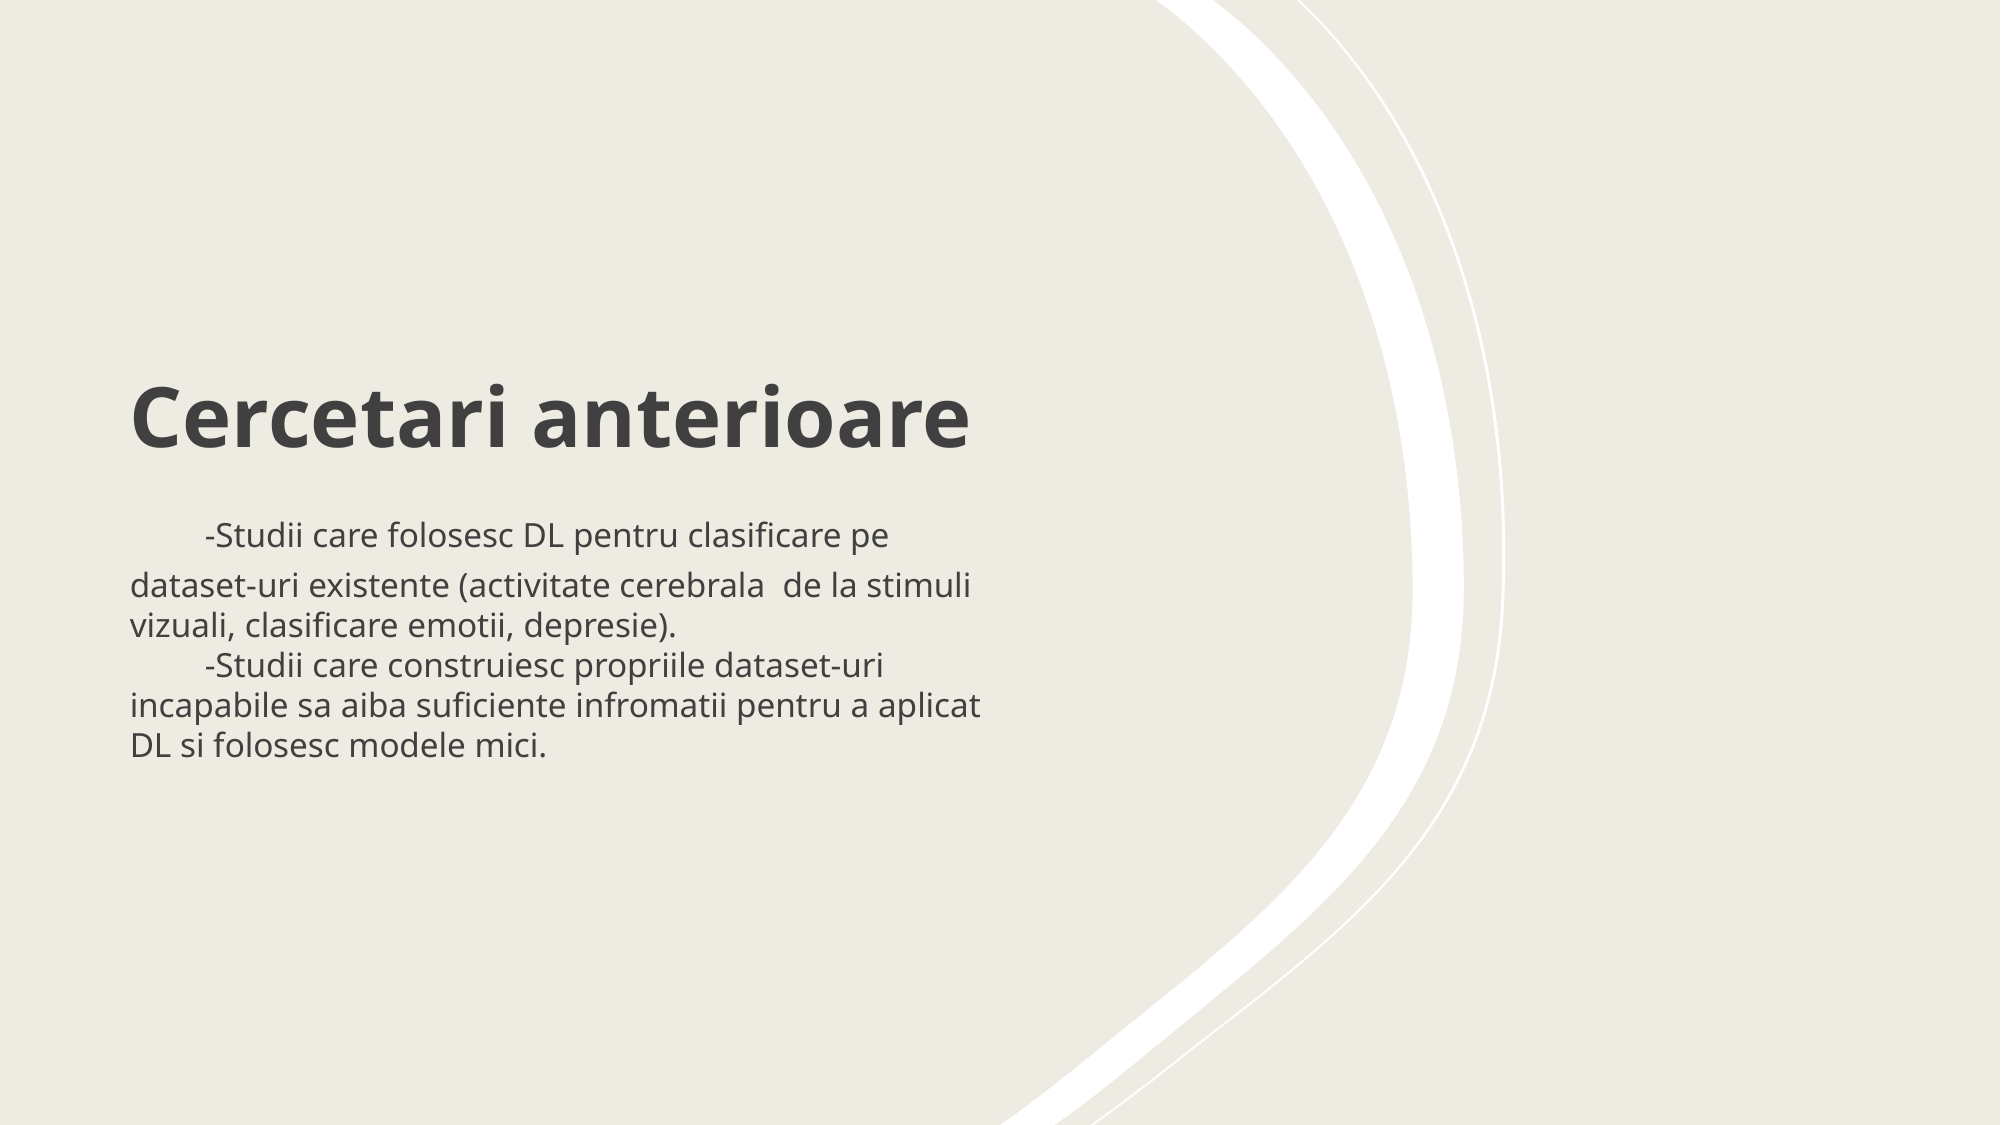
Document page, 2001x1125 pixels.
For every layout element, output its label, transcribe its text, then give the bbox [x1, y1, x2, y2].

title Cercetari anterioare -Studii care folosesc DL pentru clasificare pe dataset-uri existente (activitate cerebrala de la stimuli vizuali, clasificare emotii, depresie). -Studii care construiesc propriile dataset-uri incapabile sa aiba suficiente infromatii pentru a aplicat DL si folosesc modele mici. [111, 144, 1038, 981]
